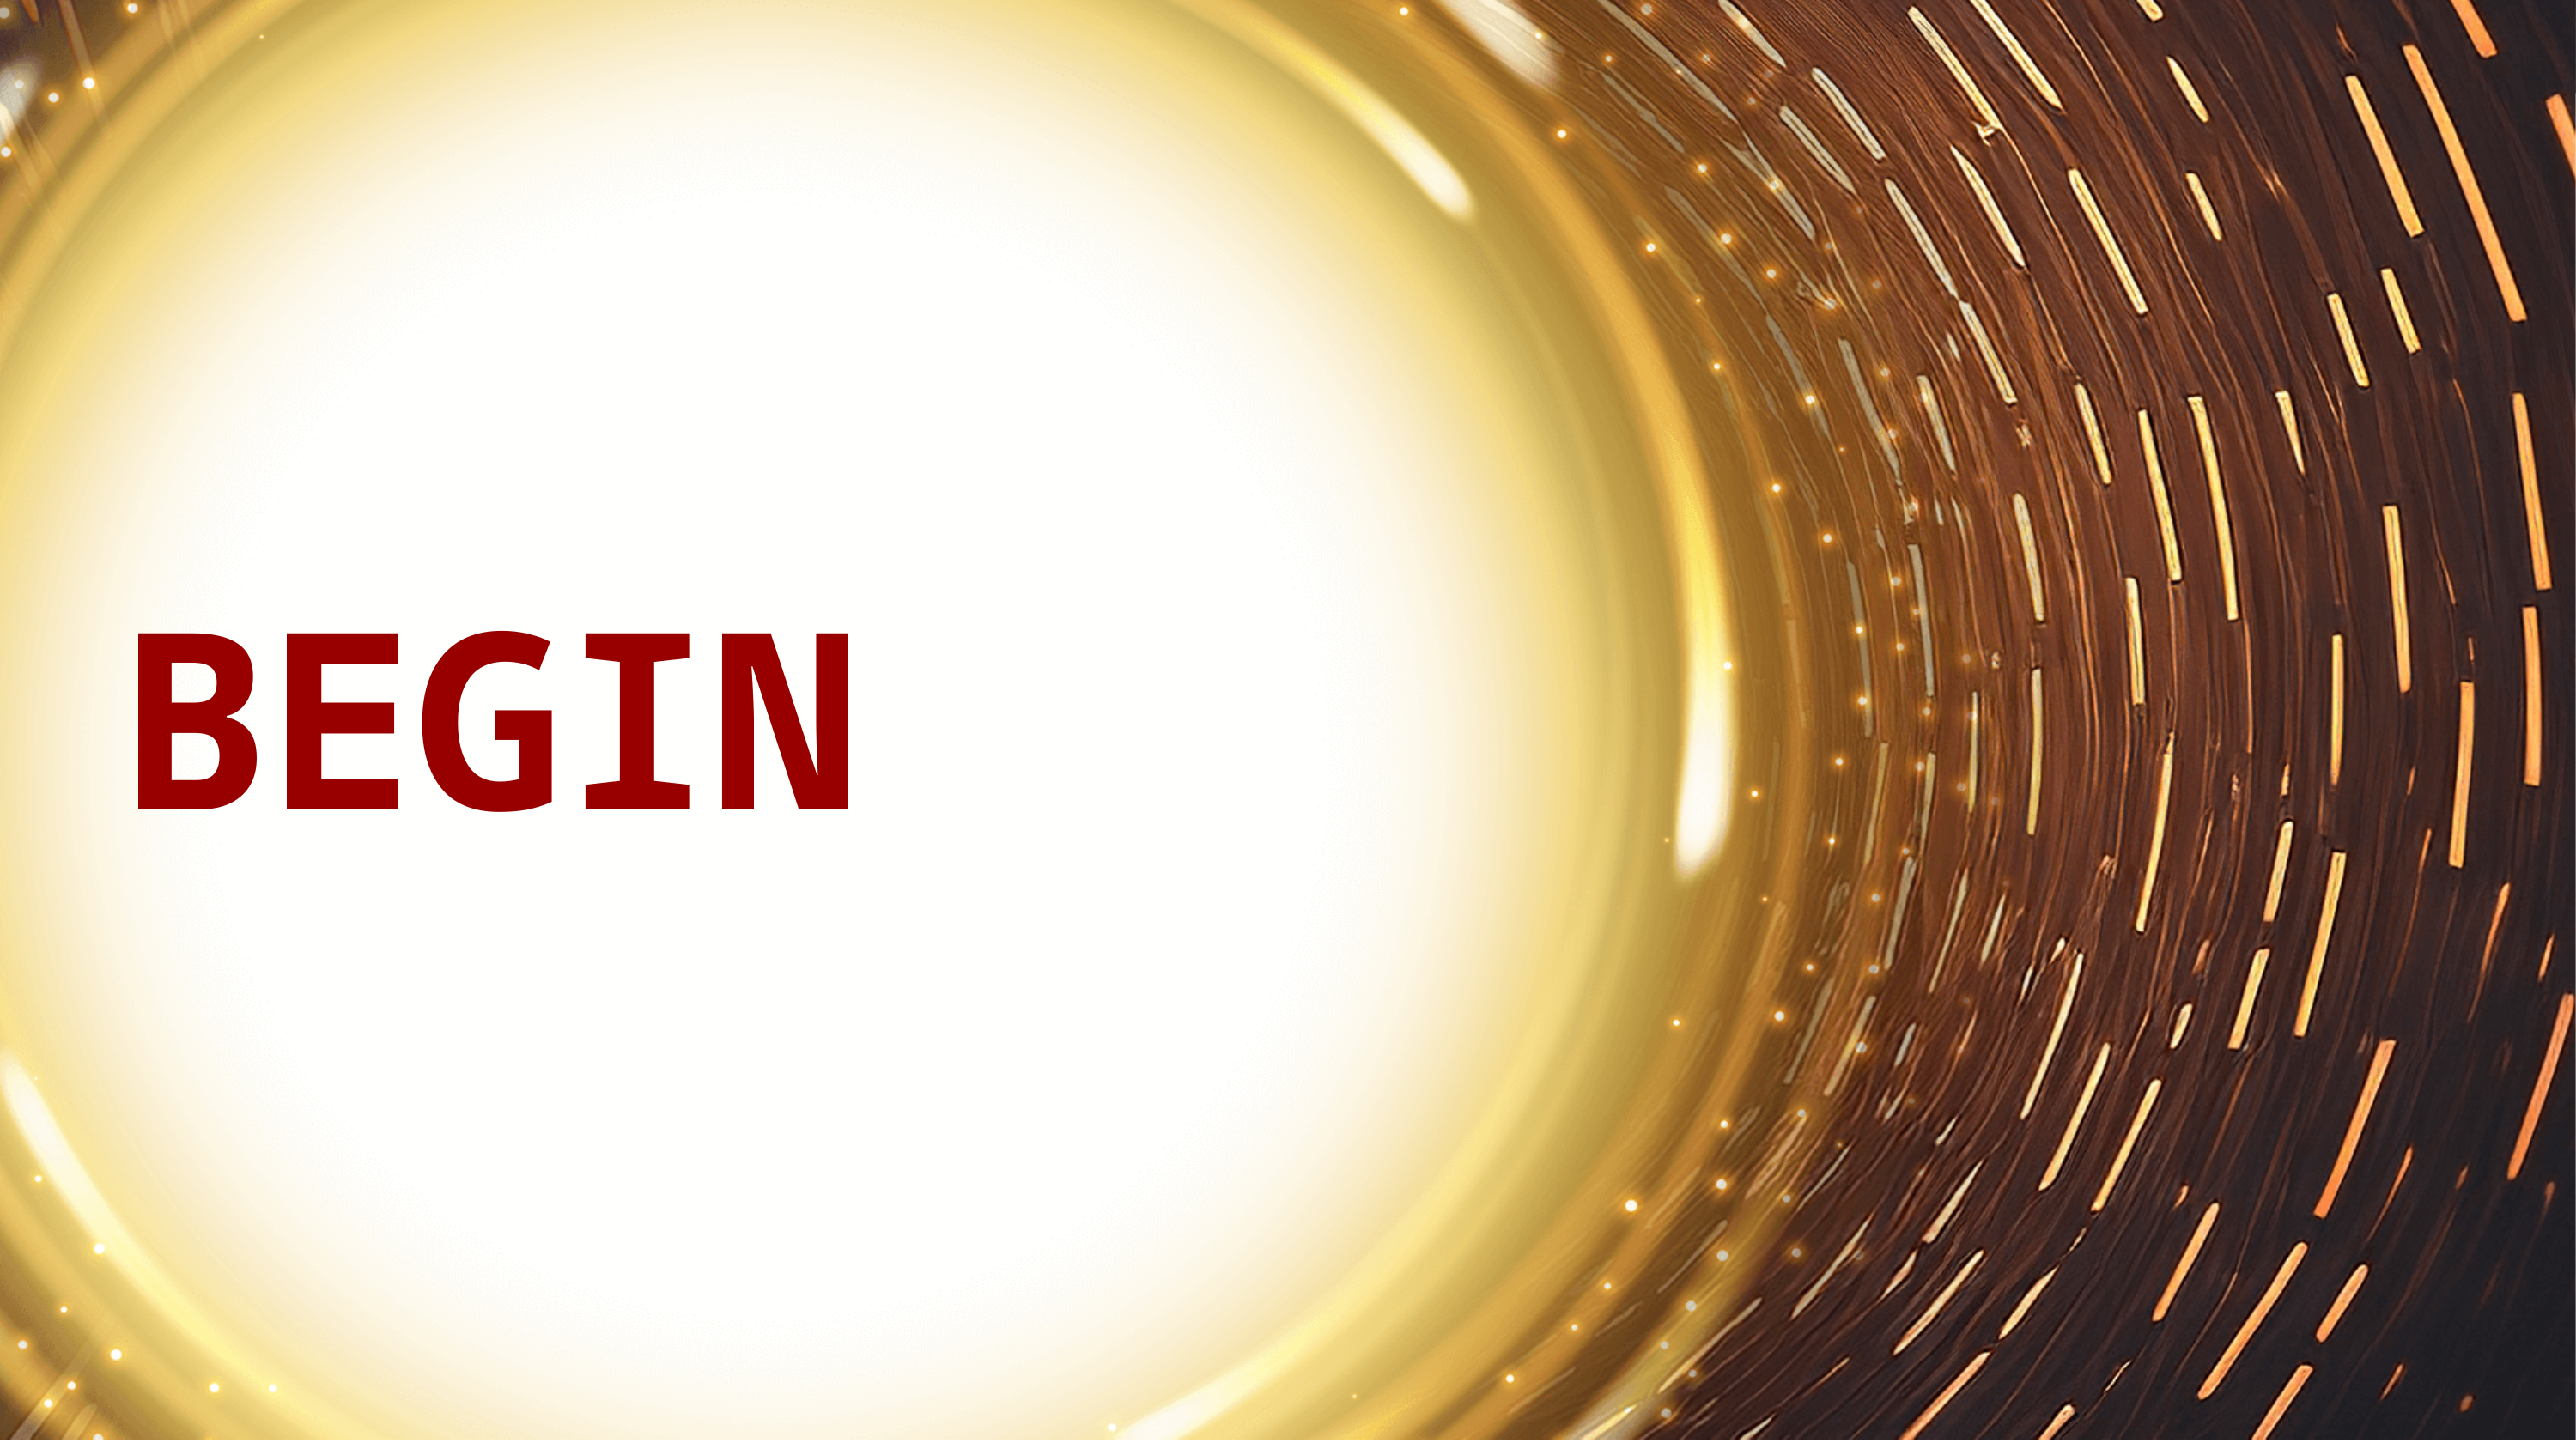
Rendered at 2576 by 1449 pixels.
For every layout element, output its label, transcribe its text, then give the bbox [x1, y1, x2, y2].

picture [0, 0, 2576, 1440]
title BEGIN [106, 549, 2100, 936]
